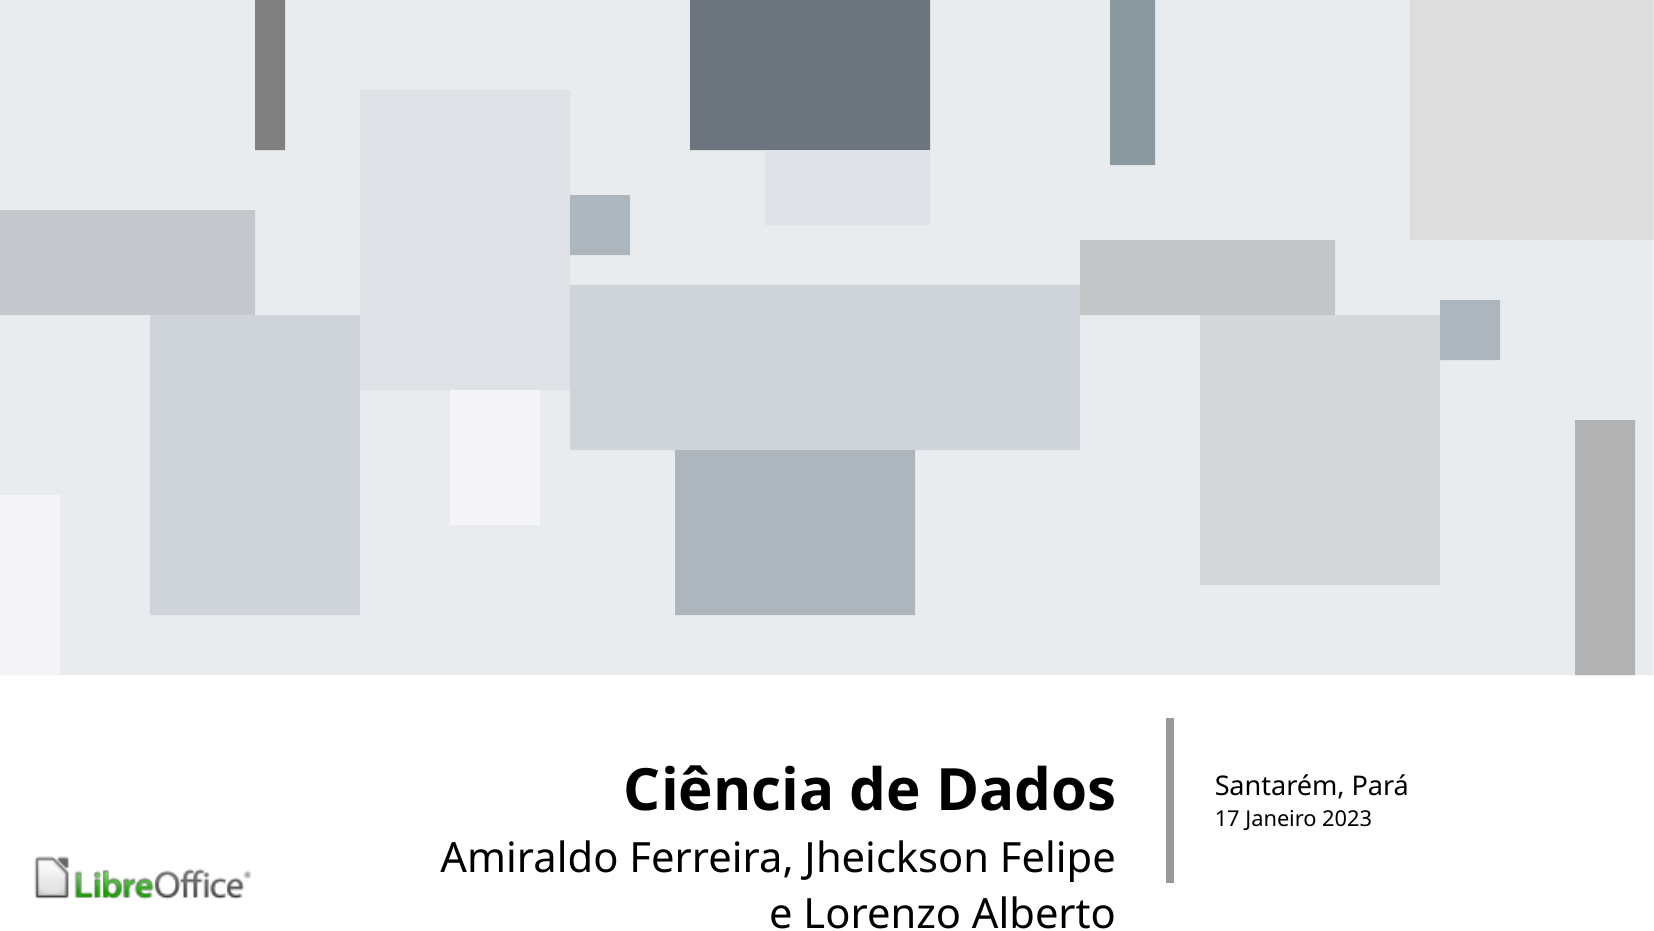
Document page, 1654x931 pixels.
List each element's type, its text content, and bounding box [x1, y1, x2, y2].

text_box Ciência de Dados Amiraldo Ferreira, Jheickson Felipe e Lorenzo Alberto [413, 740, 1131, 931]
text_box Santarém, Pará 17 Janeiro 2023 [1200, 759, 1591, 841]
picture [30, 852, 256, 903]
